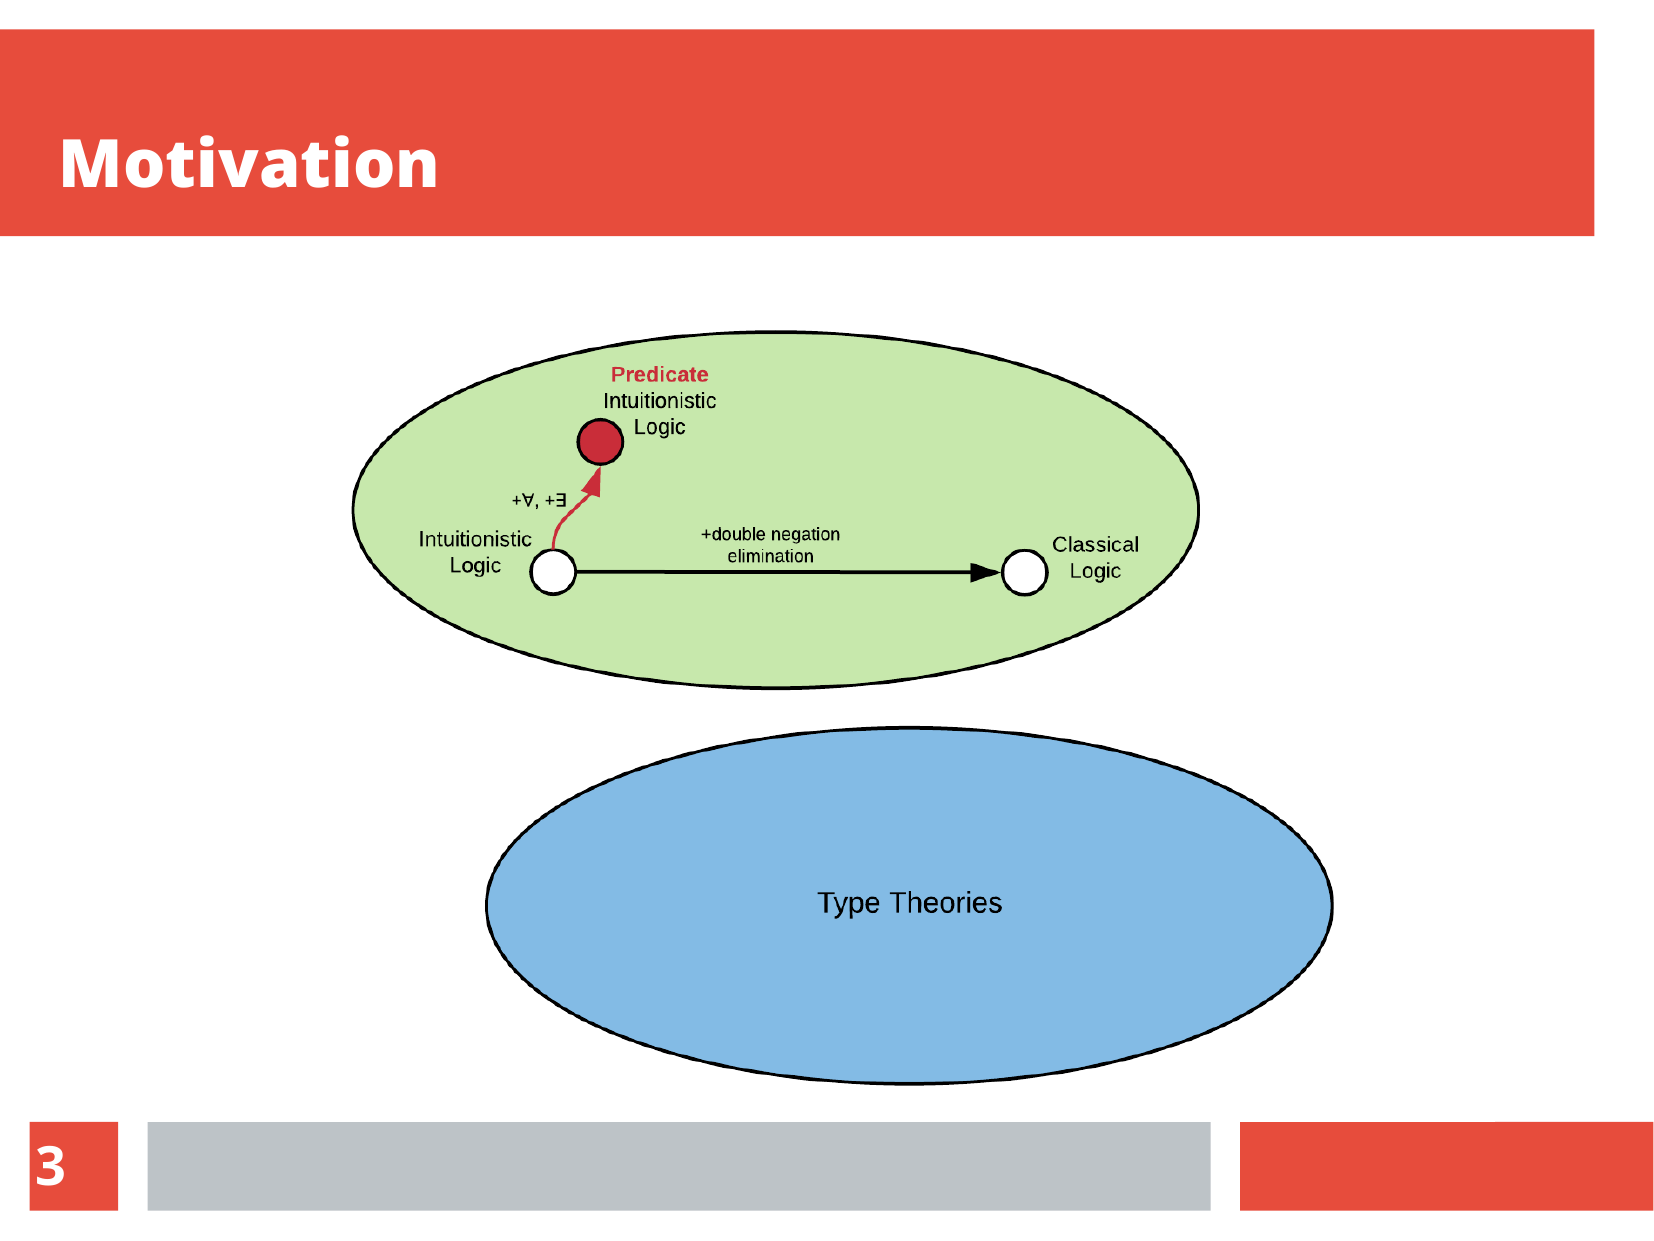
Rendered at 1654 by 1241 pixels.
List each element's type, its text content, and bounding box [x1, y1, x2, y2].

title Motivation [59, 58, 1595, 207]
text_box 3 [20, 1119, 254, 1210]
picture [124, 240, 1495, 1122]
